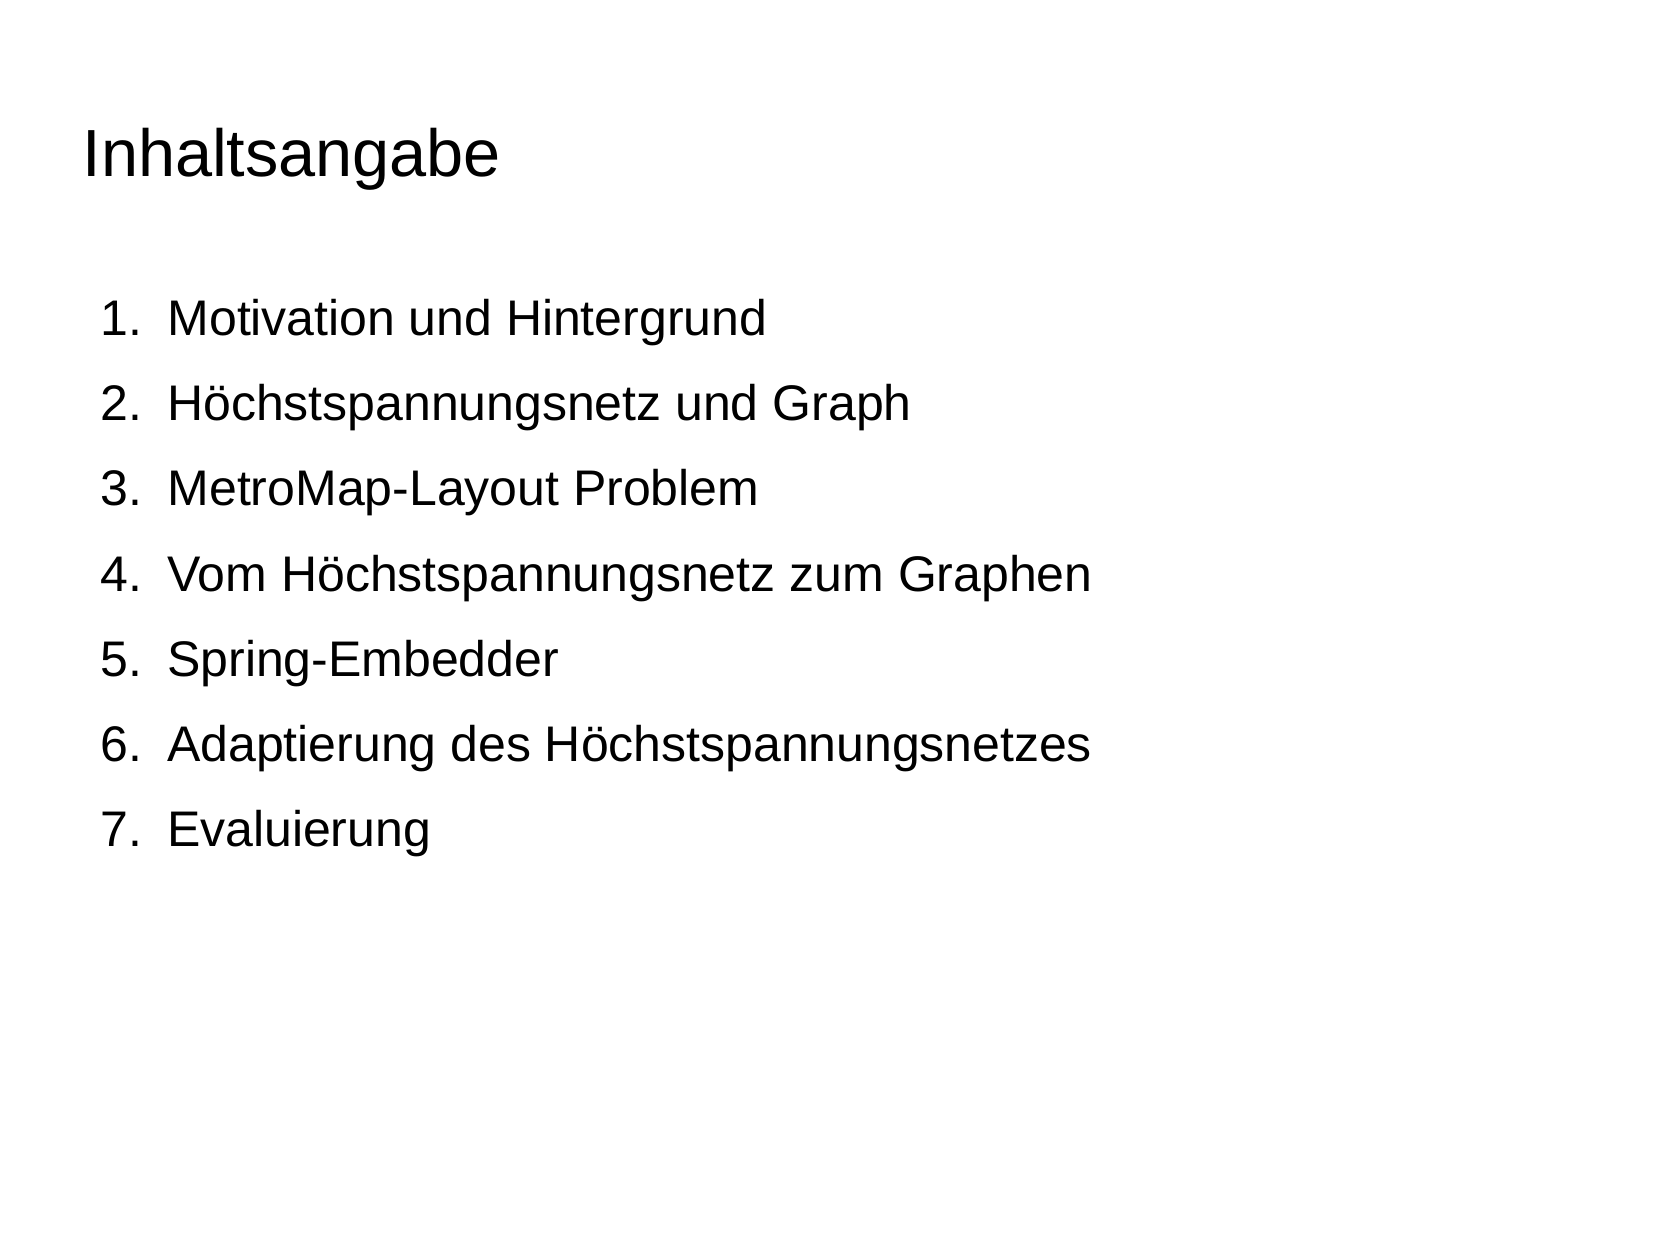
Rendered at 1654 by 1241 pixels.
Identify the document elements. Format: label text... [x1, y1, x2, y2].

title Inhaltsangabe [82, 49, 1571, 257]
list Motivation und Hintergrund Höchstspannungsnetz und Graph MetroMap-Layout Problem Vom Höchstspannungsnetz zum Graphen Spring-Embedder Adaptierung des Höchstspannungsnetzes Evaluierung [82, 290, 1571, 1109]
